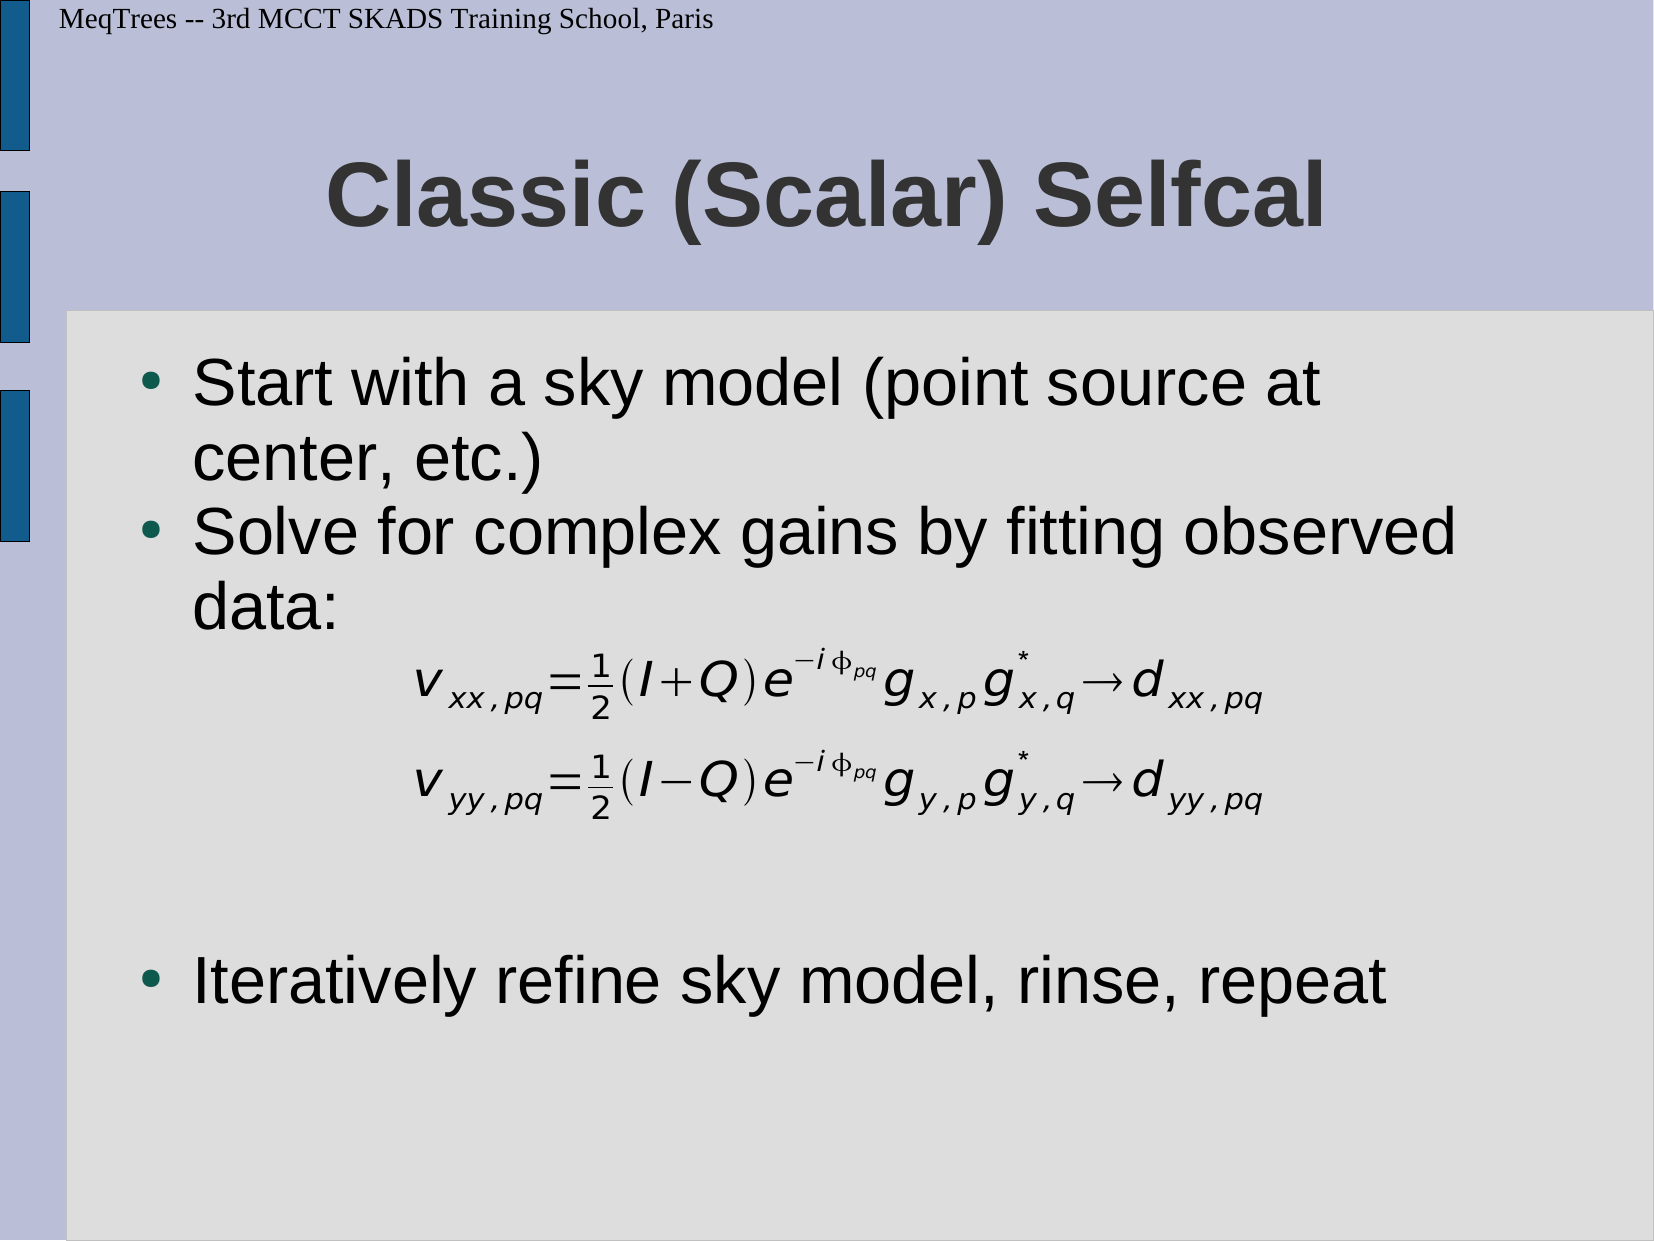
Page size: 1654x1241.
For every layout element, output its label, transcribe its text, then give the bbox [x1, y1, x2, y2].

chart [406, 628, 1270, 916]
title Classic (Scalar) Selfcal [121, 98, 1534, 291]
list Start with a sky model (point source at center, etc.) Solve for complex gains by fitting observed data: Iteratively refine sky model, rinse, repeat [121, 344, 1534, 1112]
